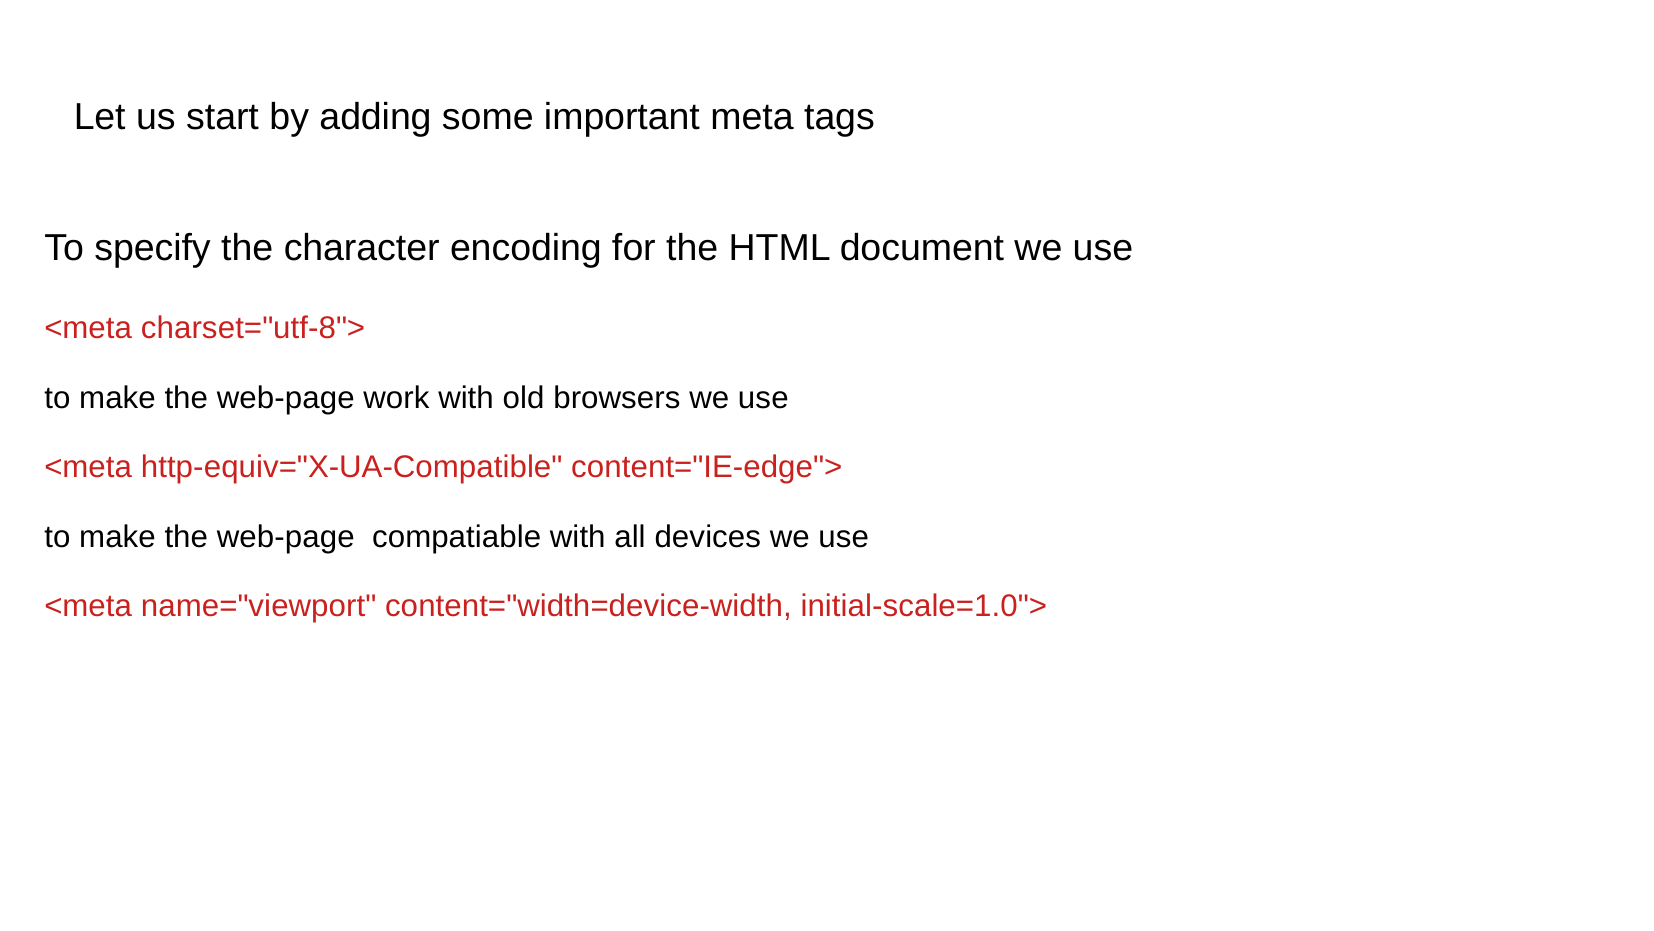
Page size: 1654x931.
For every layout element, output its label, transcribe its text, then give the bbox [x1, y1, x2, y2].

text_box To specify the character encoding for the HTML document we use <meta charset="utf-8"> to make the web-page work with old browsers we use <meta http-equiv="X-UA-Compatible" content="IE-edge"> to make the web-page compatiable with all devices we use <meta name="viewport" content="width=device-width, initial-scale=1.0"> [29, 177, 1359, 697]
text_box Let us start by adding some important meta tags [59, 88, 901, 146]
